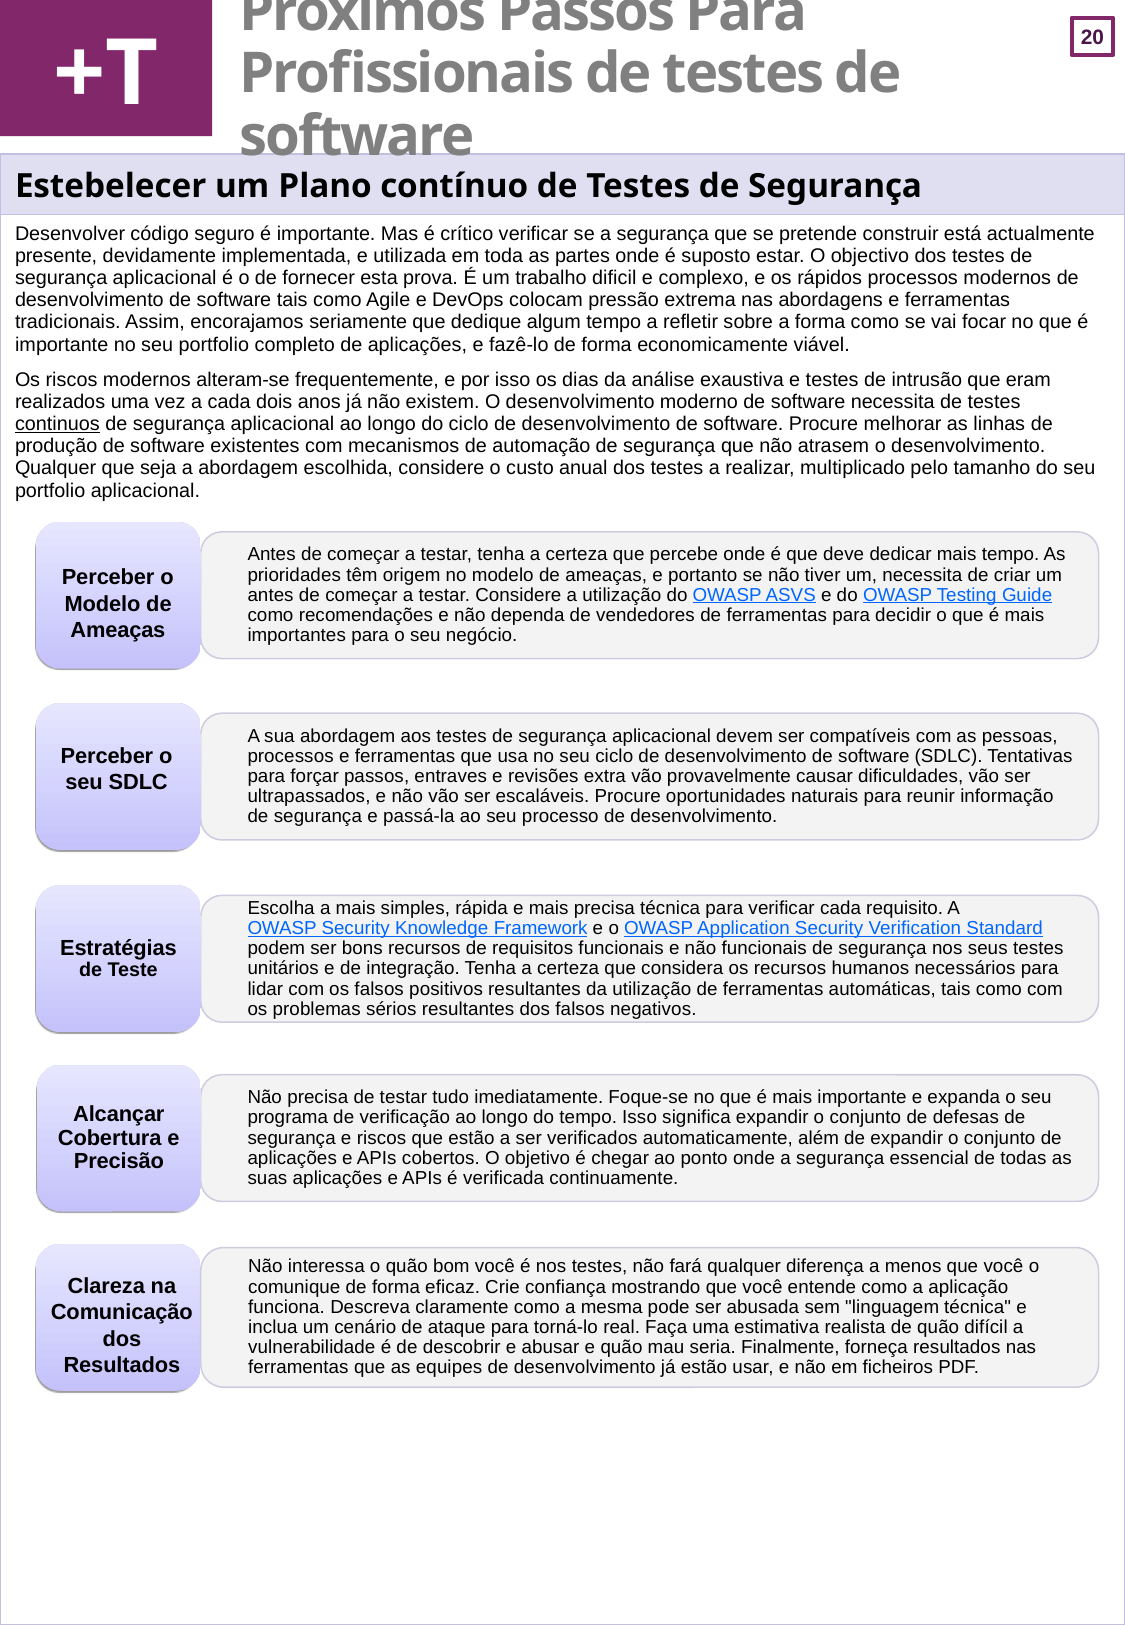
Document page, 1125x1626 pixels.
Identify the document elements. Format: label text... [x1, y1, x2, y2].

text_box Clareza na Comunicação dos Resultados [35, 1264, 208, 1385]
text_box Escolha a mais simples, rápida e mais precisa técnica para verificar cada requisito. A OWASP Security Knowledge Framework e o OWASP Application Security Verification Standard podem ser bons recursos de requisitos funcionais e não funcionais de segurança nos seus testes unitários e de integração. Tenha a certeza que considera os recursos humanos necessários para lidar com os falsos positivos resultantes da utilização de ferramentas automáticas, tais como com os problemas sérios resultantes dos falsos negativos. [201, 895, 1099, 1023]
text_box Perceber o Modelo de Ameaças [35, 555, 201, 650]
text_box Não interessa o quão bom você é nos testes, não fará qualquer diferença a menos que você o comunique de forma eficaz. Crie confiança mostrando que você entende como a aplicação funciona. Descreva claramente como a mesma pode ser abusada sem "linguagem técnica" e inclua um cenário de ataque para torná-lo real. Faça uma estimativa realista de quão difícil a vulnerabilidade é de descobrir e abusar e quão mau seria. Finalmente, forneça resultados nas ferramentas que as equipes de desenvolvimento já estão usar, e não em ficheiros PDF. [201, 1247, 1099, 1388]
text_box [35, 802, 201, 850]
text_box [44, 1385, 193, 1391]
text_box [35, 521, 201, 555]
text_box [36, 650, 201, 669]
text_box +T [0, 0, 213, 137]
text_box Antes de começar a testar, tenha a certeza que percebe onde é que deve dedicar mais tempo. As prioridades têm origem no modelo de ameaças, e portanto se não tiver um, necessita de criar um antes de começar a testar. Considere a utilização do OWASP ASVS e do OWASP Testing Guide como recomendações e não dependa de vendedores de ferramentas para decidir o que é mais importantes para o seu negócio. [201, 531, 1099, 659]
text_box Estratégias de Teste [35, 885, 201, 1033]
text_box Próximos Passos Para Profissionais de testes de software [224, 12, 1125, 134]
text_box [36, 1243, 201, 1264]
text_box Não precisa de testar tudo imediatamente. Foque-se no que é mais importante e expanda o seu programa de verificação ao longo do tempo. Isso significa expandir o conjunto de defesas de segurança e riscos que estão a ser verificados automaticamente, além de expandir o conjunto de aplicações e APIs cobertos. O objetivo é chegar ao ponto onde a segurança essencial de todas as suas aplicações e APIs é verificada continuamente. [201, 1074, 1099, 1202]
table_header Estebelecer um Plano contínuo de Testes de Segurança [1, 155, 1124, 214]
table_cell Desenvolver código seguro é importante. Mas é crítico verificar se a segurança que se pretende construir está actualmente presente, devidamente implementada, e utilizada em toda as partes onde é suposto estar. O objectivo dos testes de segurança aplicacional é o de fornecer esta prova. É um trabalho dificil e complexo, e os rápidos processos modernos de desenvolvimento de software tais como Agile e DevOps colocam pressão extrema nas abordagens e ferramentas tradicionais. Assim, encorajamos seriamente que dedique algum tempo a refletir sobre a forma como se vai focar no que é importante no seu portfolio completo de aplicações, e fazê-lo de forma economicamente viável. Os riscos modernos alteram-se frequentemente, e por isso os dias da análise exaustiva e testes de intrusão que eram realizados uma vez a cada dois anos já não existem. O desenvolvimento moderno de software necessita de testes continuos de segurança aplicacional ao longo do ciclo de desenvolvimento de software. Procure melhorar as linhas de produção de software existentes com mecanismos de automação de segurança que não atrasem o desenvolvimento. Qualquer que seja a abordagem escolhida, considere o custo anual dos testes a realizar, multiplicado pelo tamanho do seu portfolio aplicacional. [1, 215, 1124, 1624]
text_box [35, 703, 201, 734]
text_box Alcançar Cobertura e Precisão [36, 1064, 201, 1212]
text_box Perceber o seu SDLC [32, 734, 201, 802]
text_box A sua abordagem aos testes de segurança aplicacional devem ser compatíveis com as pessoas, processos e ferramentas que usa no seu ciclo de desenvolvimento de software (SDLC). Tentativas para forçar passos, entraves e revisões extra vão provavelmente causar dificuldades, vão ser ultrapassados, e não vão ser escaláveis. Procure oportunidades naturais para reunir informação de segurança e passá-la ao seu processo de desenvolvimento. [201, 713, 1099, 840]
